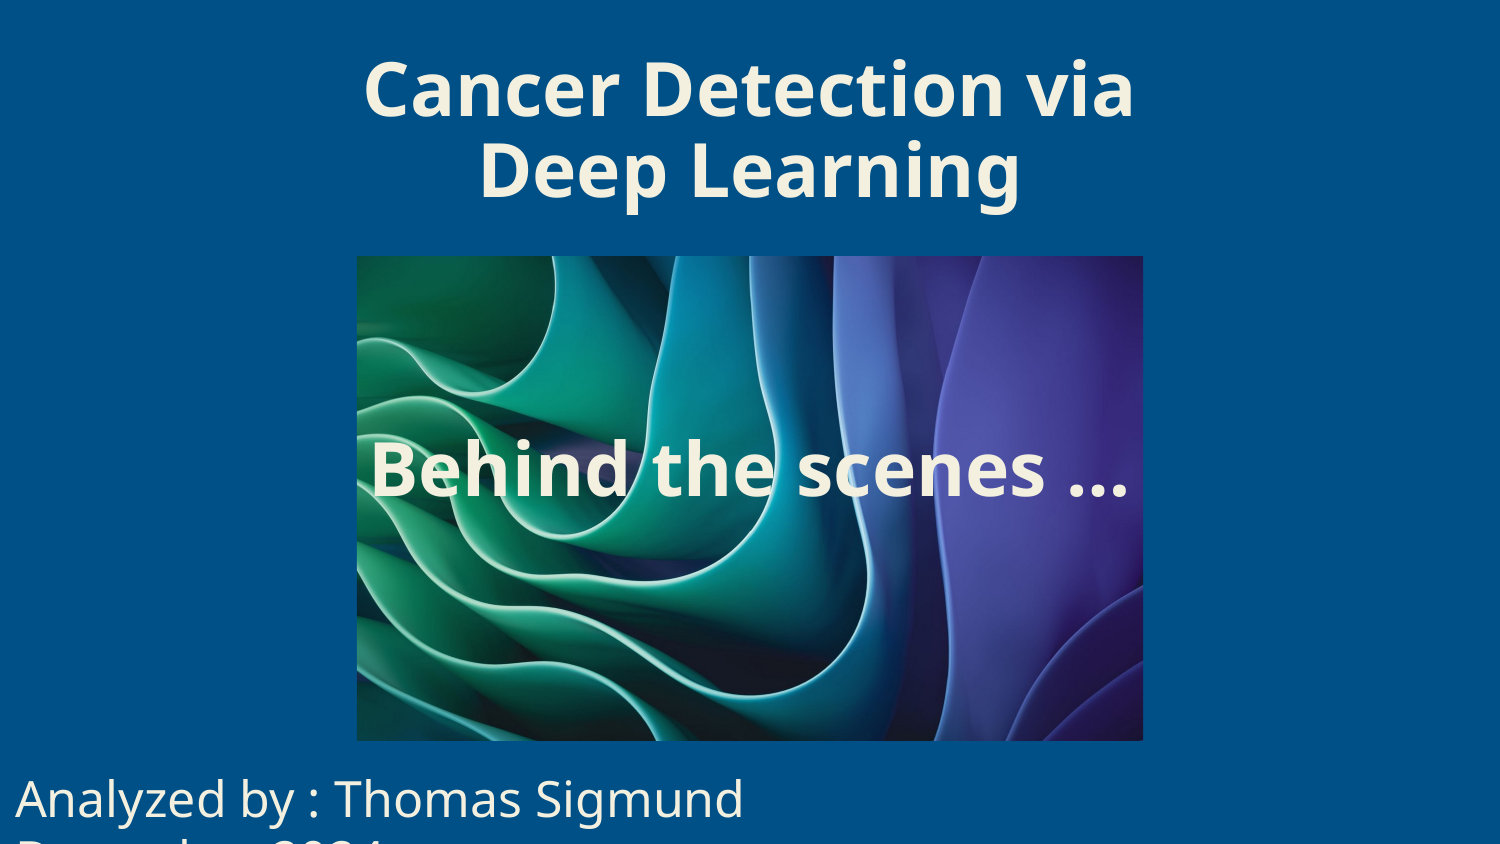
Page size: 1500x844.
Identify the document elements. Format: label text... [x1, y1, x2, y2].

title Behind the scenes … [0, 416, 1500, 606]
picture [356, 606, 1144, 741]
picture [799, 608, 811, 614]
picture [356, 256, 1144, 416]
title Cancer Detection via Deep Learning [0, 36, 1500, 226]
subtitle Analyzed by : Thomas Sigmund December 2024 [0, 752, 1500, 844]
